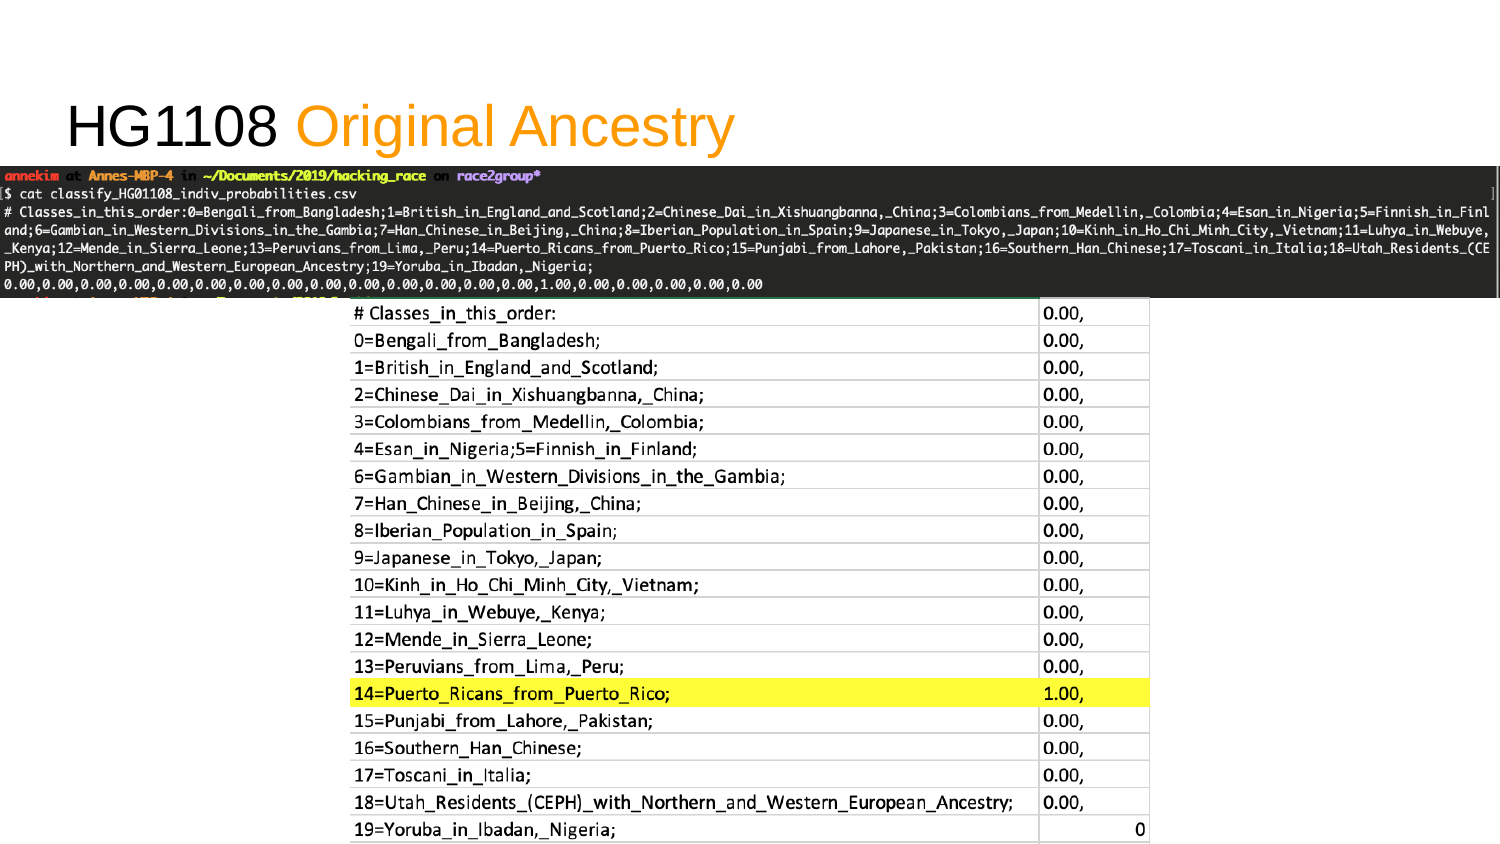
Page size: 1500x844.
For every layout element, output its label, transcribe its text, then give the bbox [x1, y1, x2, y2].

picture [0, 166, 1500, 844]
title HG1108 Original Ancestry [51, 72, 1449, 166]
